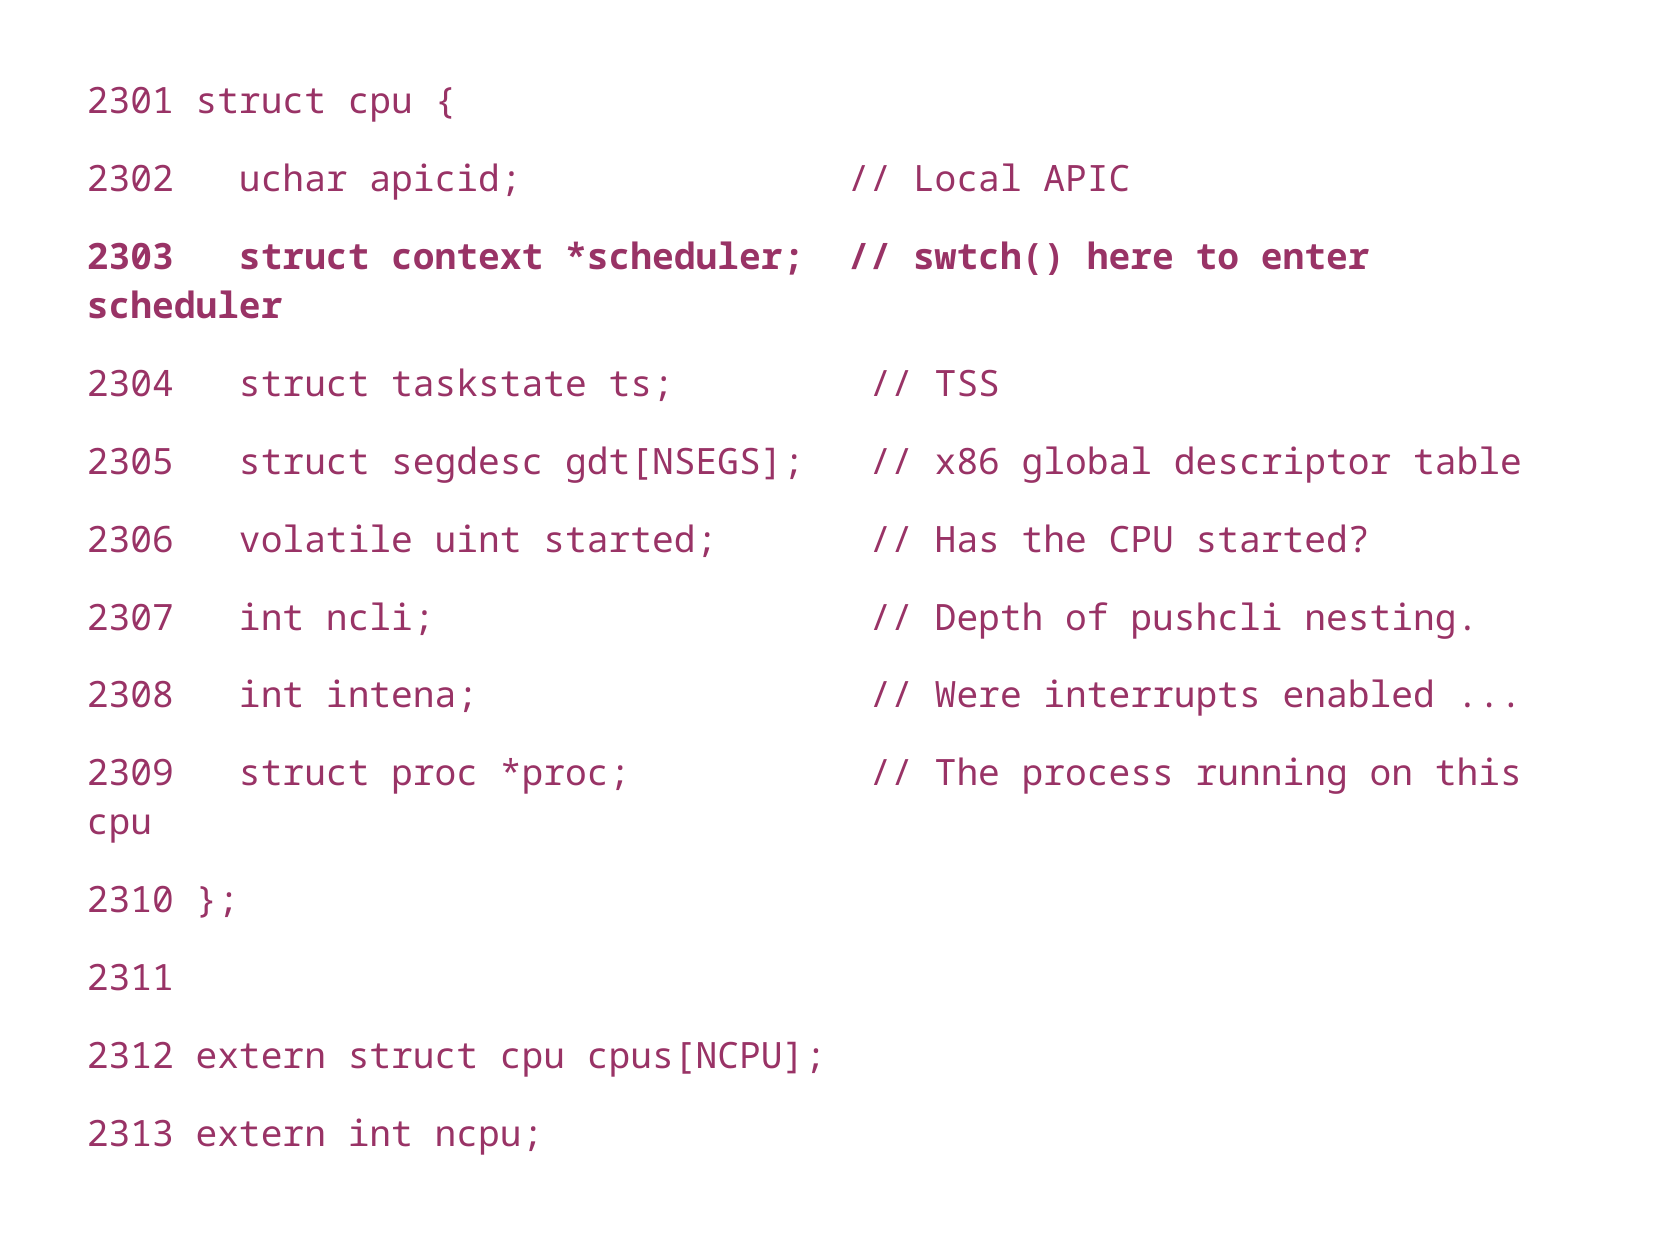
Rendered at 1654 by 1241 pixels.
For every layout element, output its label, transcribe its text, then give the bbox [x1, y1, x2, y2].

list 2301 struct cpu { 2302 uchar apicid; // Local APIC 2303 struct context *scheduler; // swtch() here to enter scheduler 2304 struct taskstate ts; // TSS 2305 struct segdesc gdt[NSEGS]; // x86 global descriptor table 2306 volatile uint started; // Has the CPU started? 2307 int ncli; // Depth of pushcli nesting. 2308 int intena; // Were interrupts enabled ... 2309 struct proc *proc; // The process running on this cpu 2310 }; 2311 2312 extern struct cpu cpus[NCPU]; 2313 extern int ncpu; [86, 75, 1576, 1163]
